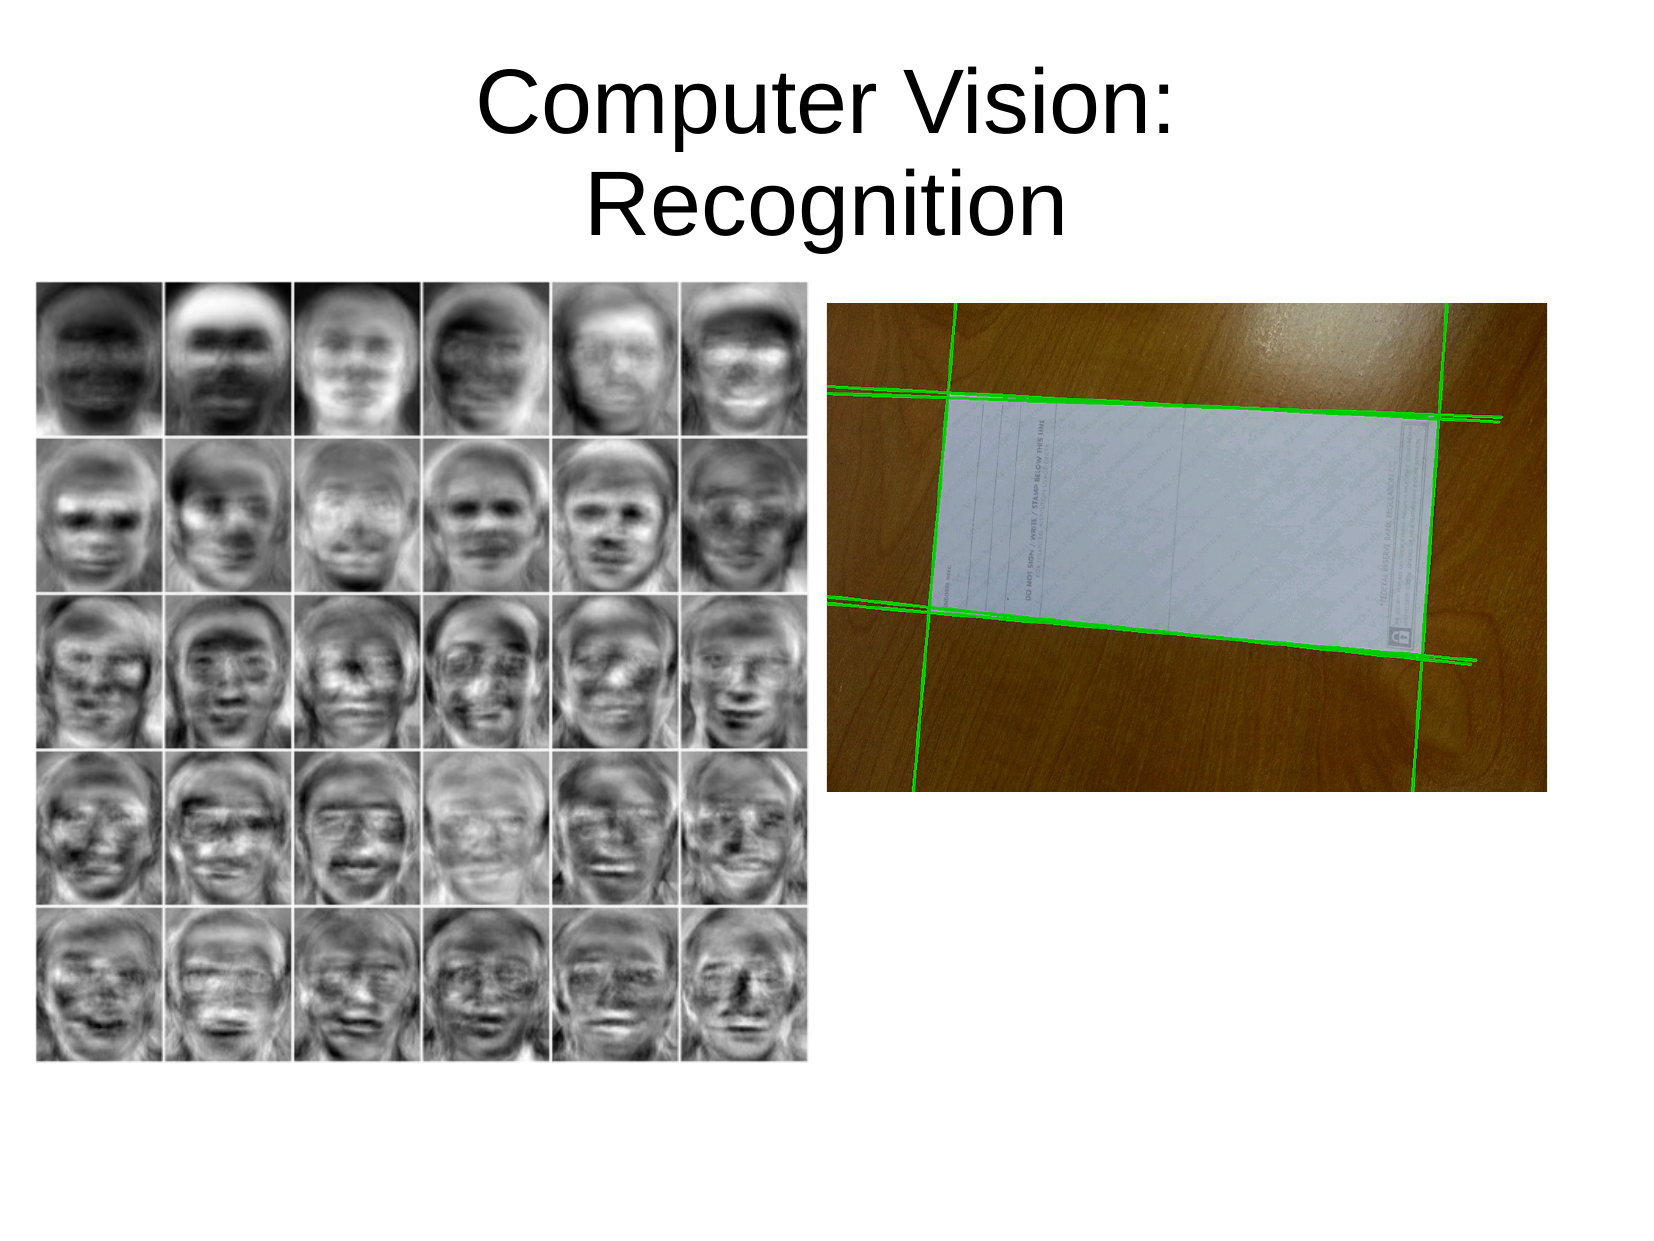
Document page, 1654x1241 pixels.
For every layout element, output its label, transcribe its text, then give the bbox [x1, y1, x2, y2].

picture [35, 281, 809, 1063]
title Computer Vision: Recognition [82, 49, 1571, 257]
picture [826, 303, 1548, 792]
